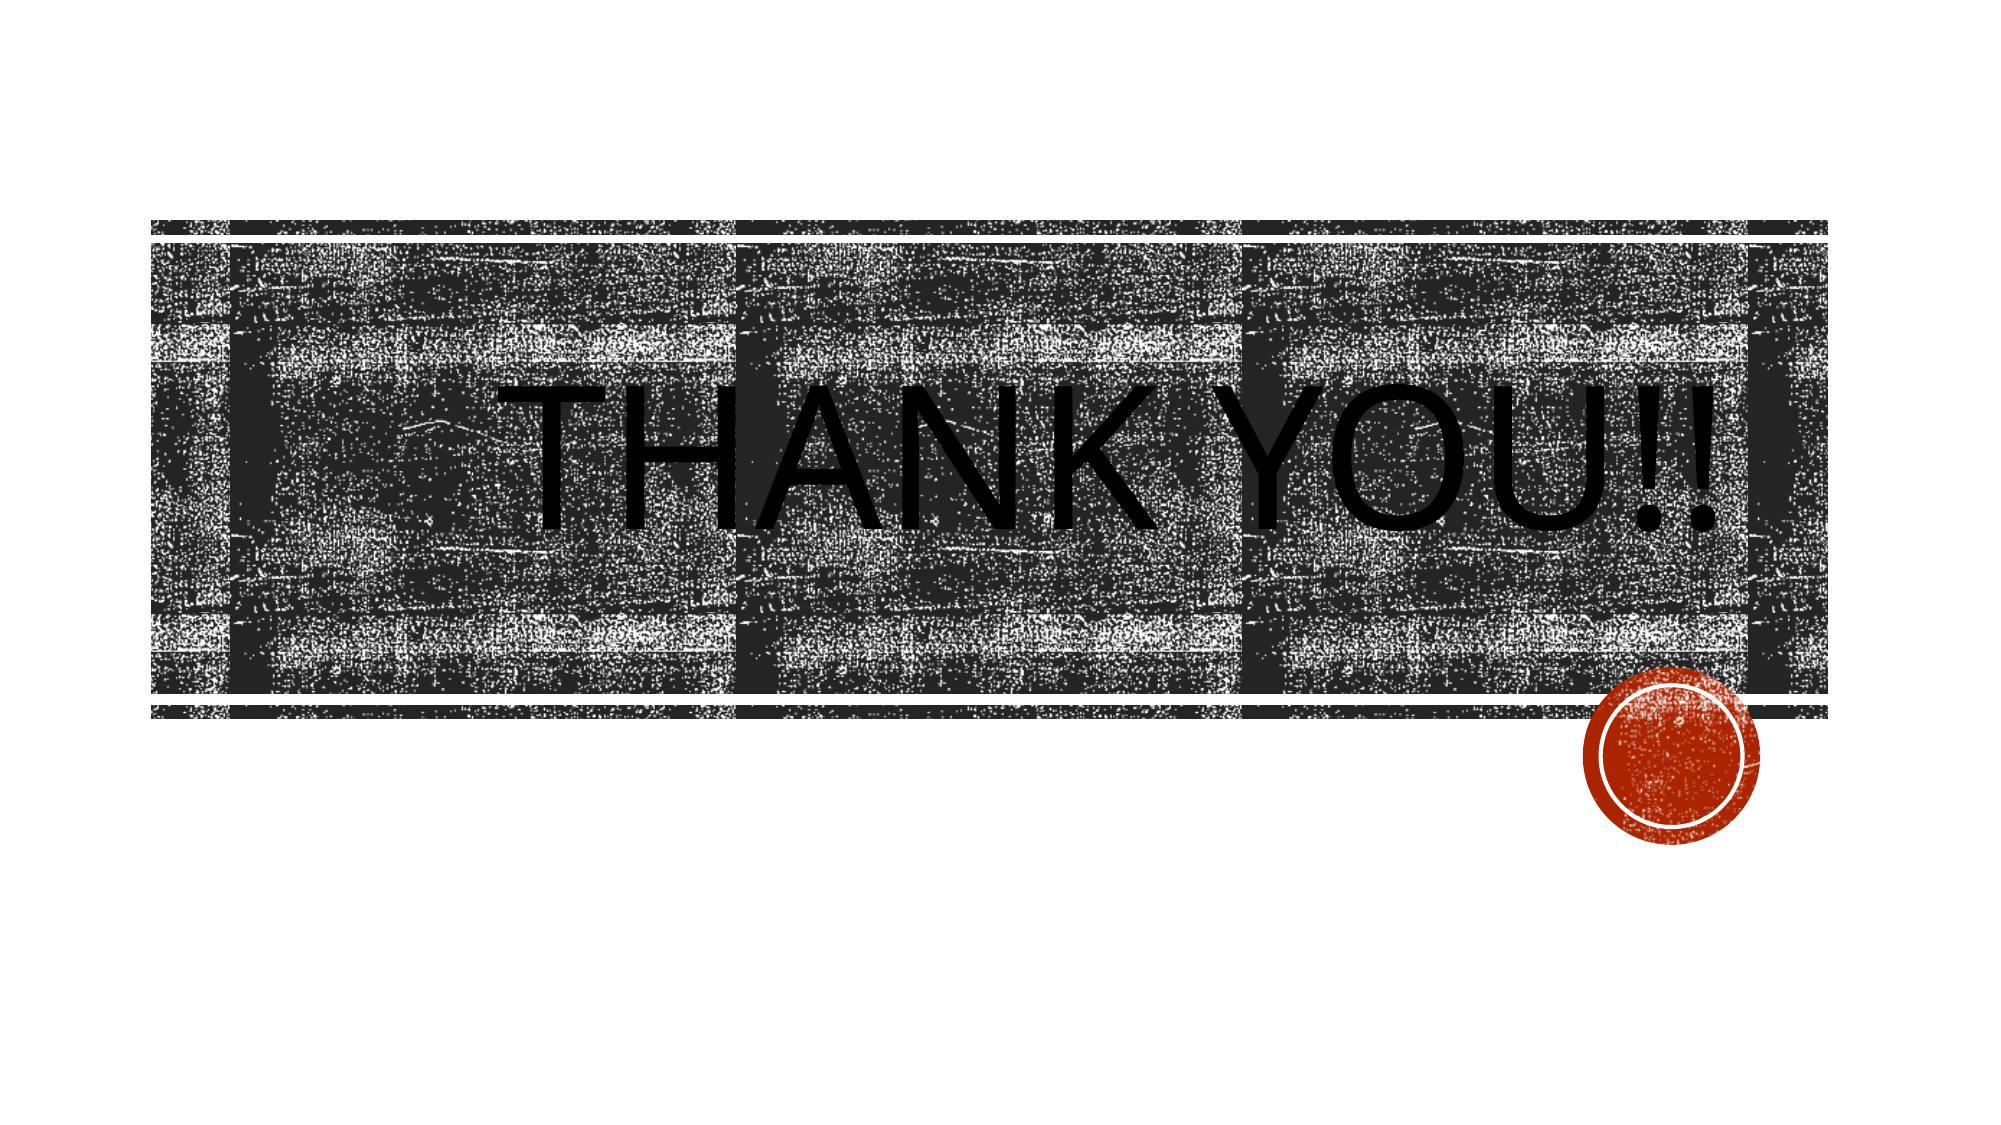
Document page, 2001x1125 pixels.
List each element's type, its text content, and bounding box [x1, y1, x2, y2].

title Thank you!! [169, 223, 1805, 722]
